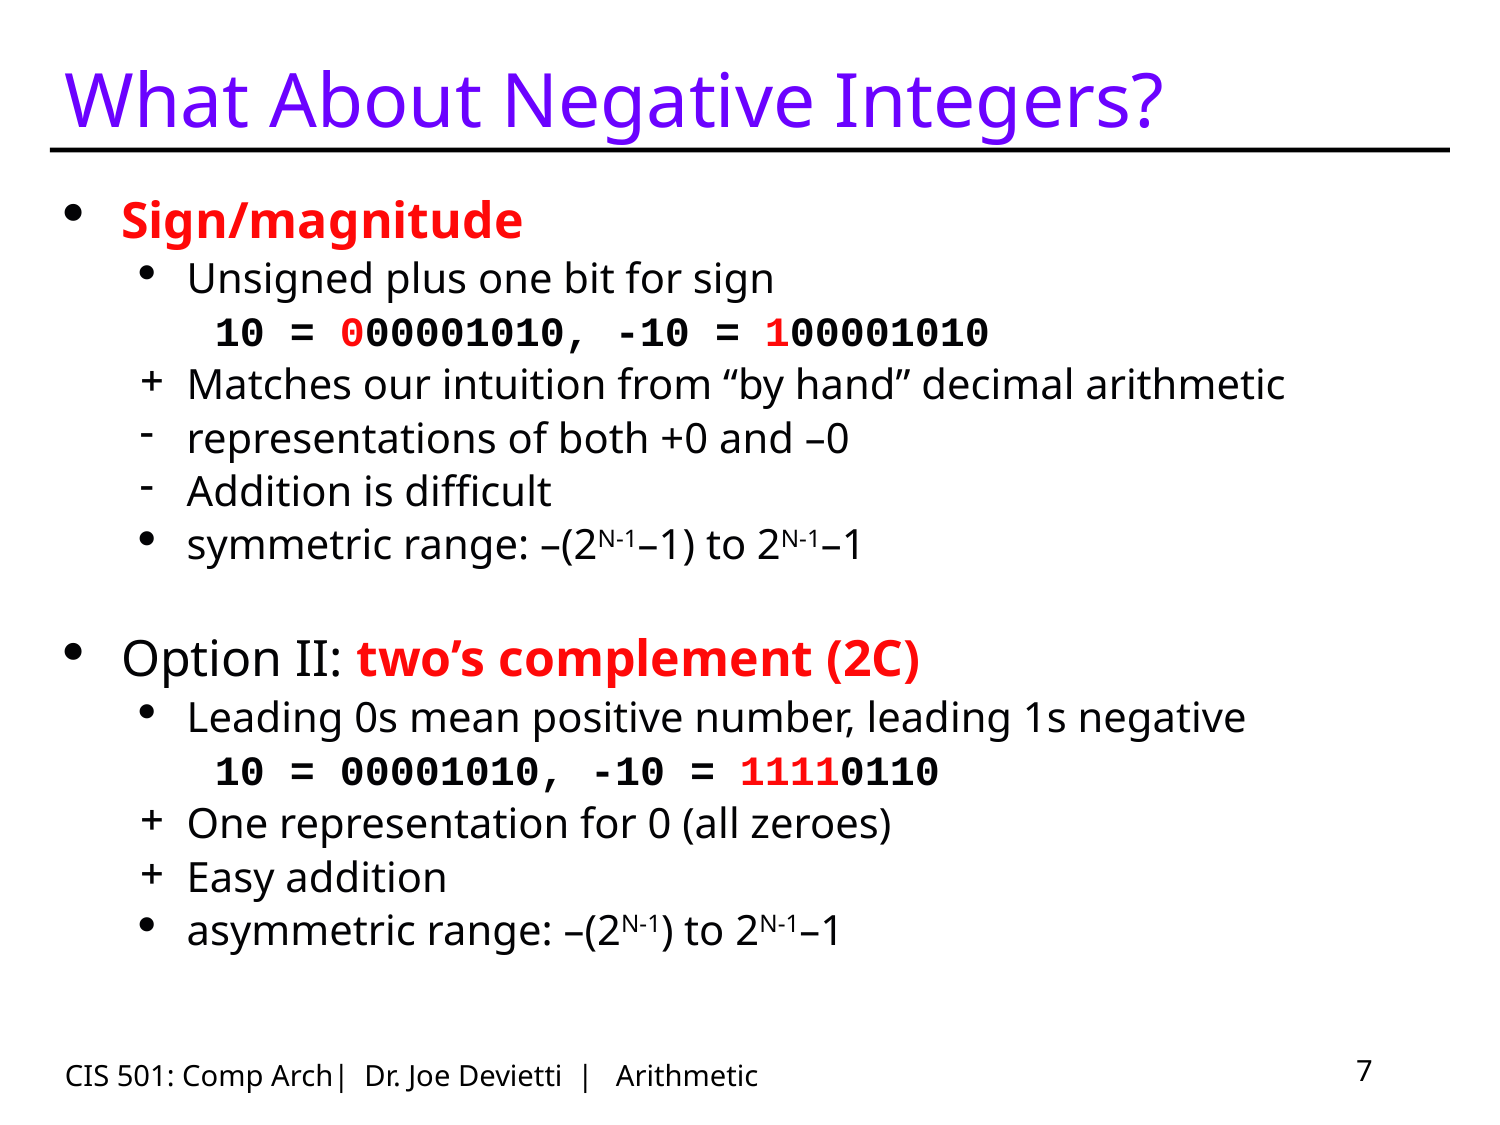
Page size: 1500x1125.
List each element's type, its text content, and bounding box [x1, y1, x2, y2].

text_box Sign/magnitude Unsigned plus one bit for sign 10 = 000001010, -10 = 100001010 Matches our intuition from “by hand” decimal arithmetic representations of both +0 and –0 Addition is difficult symmetric range: –(2N-1–1) to 2N-1–1 Option II: two’s complement (2C) Leading 0s mean positive number, leading 1s negative 10 = 00001010, -10 = 11110110 One representation for 0 (all zeroes) Easy addition asymmetric range: –(2N-1) to 2N-1–1 [49, 187, 1450, 1025]
text_box <number> [1074, 1049, 1388, 1100]
text_box What About Negative Integers? [49, 37, 1363, 150]
text_box CIS 501: Comp Arch| Dr. Joe Devietti | Arithmetic [49, 1049, 988, 1100]
